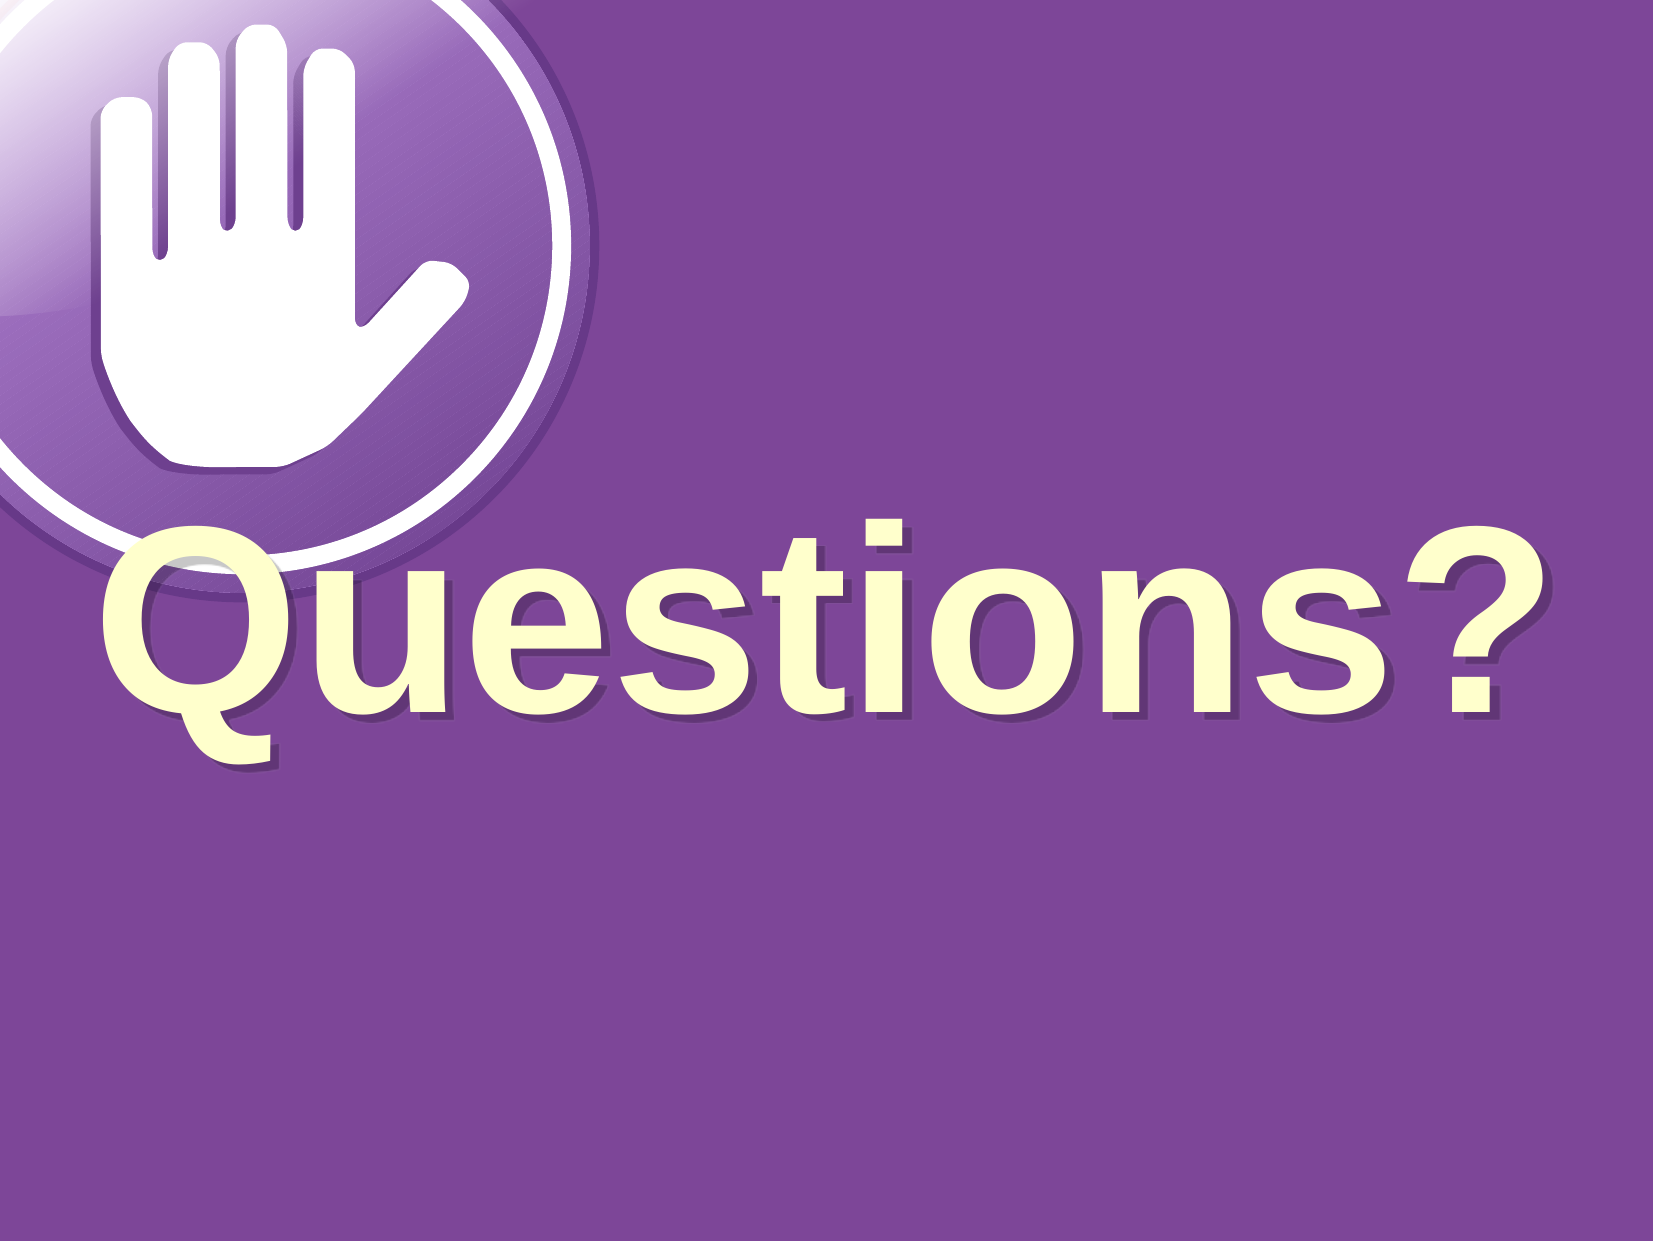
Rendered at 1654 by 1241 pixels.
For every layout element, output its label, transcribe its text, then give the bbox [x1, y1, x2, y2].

picture [0, 0, 753, 710]
subtitle Questions? [73, 471, 1580, 770]
